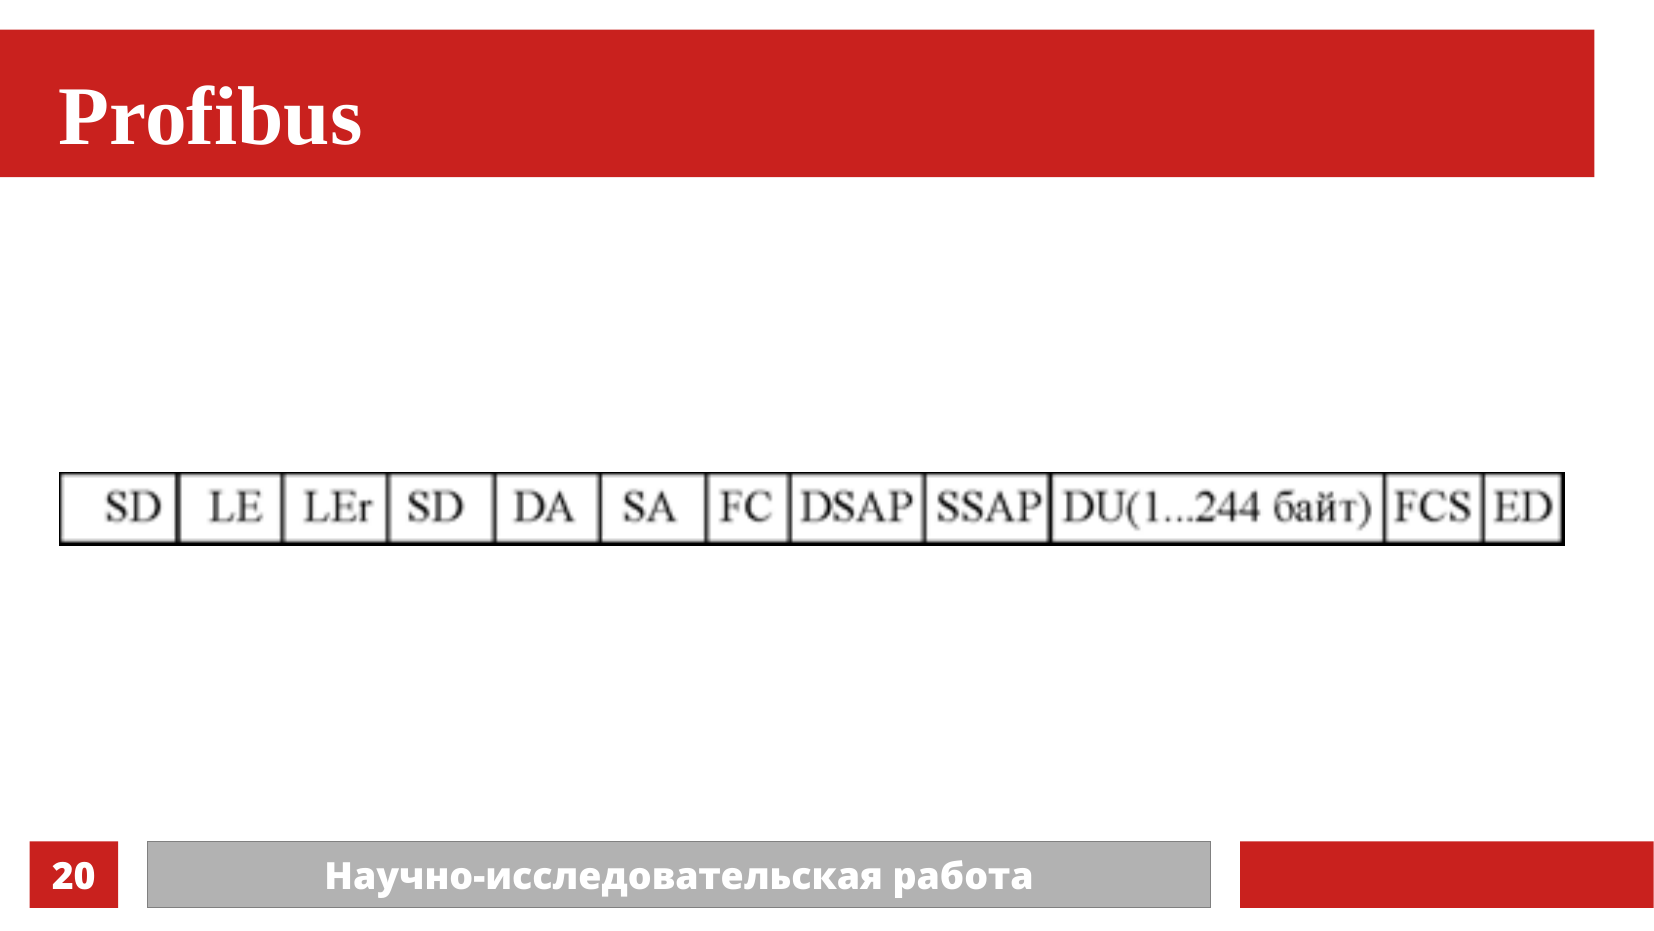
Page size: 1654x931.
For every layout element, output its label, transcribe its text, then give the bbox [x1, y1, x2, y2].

picture [59, 472, 1565, 546]
title Profibus [59, 44, 1595, 163]
